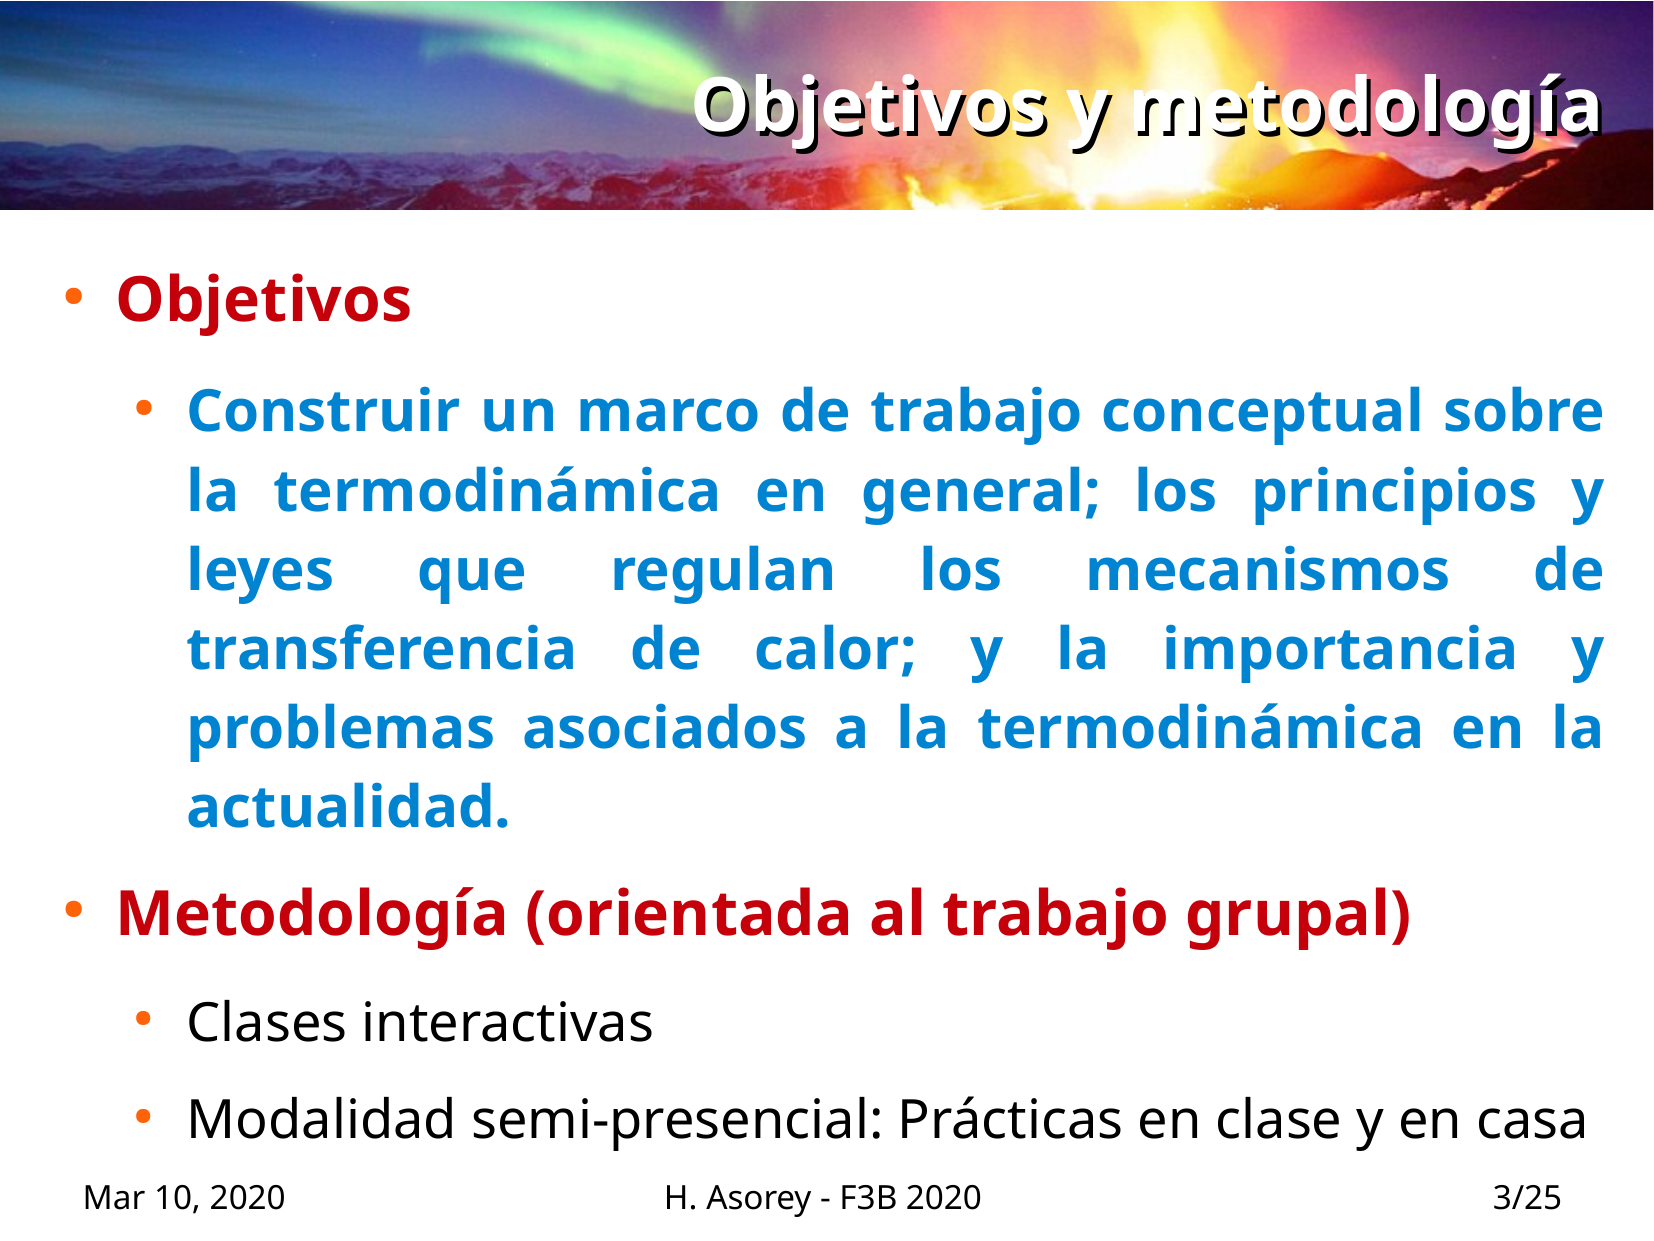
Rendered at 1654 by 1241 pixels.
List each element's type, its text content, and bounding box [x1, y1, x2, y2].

list Objetivos Construir un marco de trabajo conceptual sobre la termodinámica en general; los principios y leyes que regulan los mecanismos de transferencia de calor; y la importancia y problemas asociados a la termodinámica en la actualidad. Metodología (orientada al trabajo grupal) Clases interactivas Modalidad semi-presencial: Prácticas en clase y en casa [45, 255, 1606, 1156]
picture [0, 1, 1654, 210]
title Objetivos y metodología [45, 15, 1606, 191]
